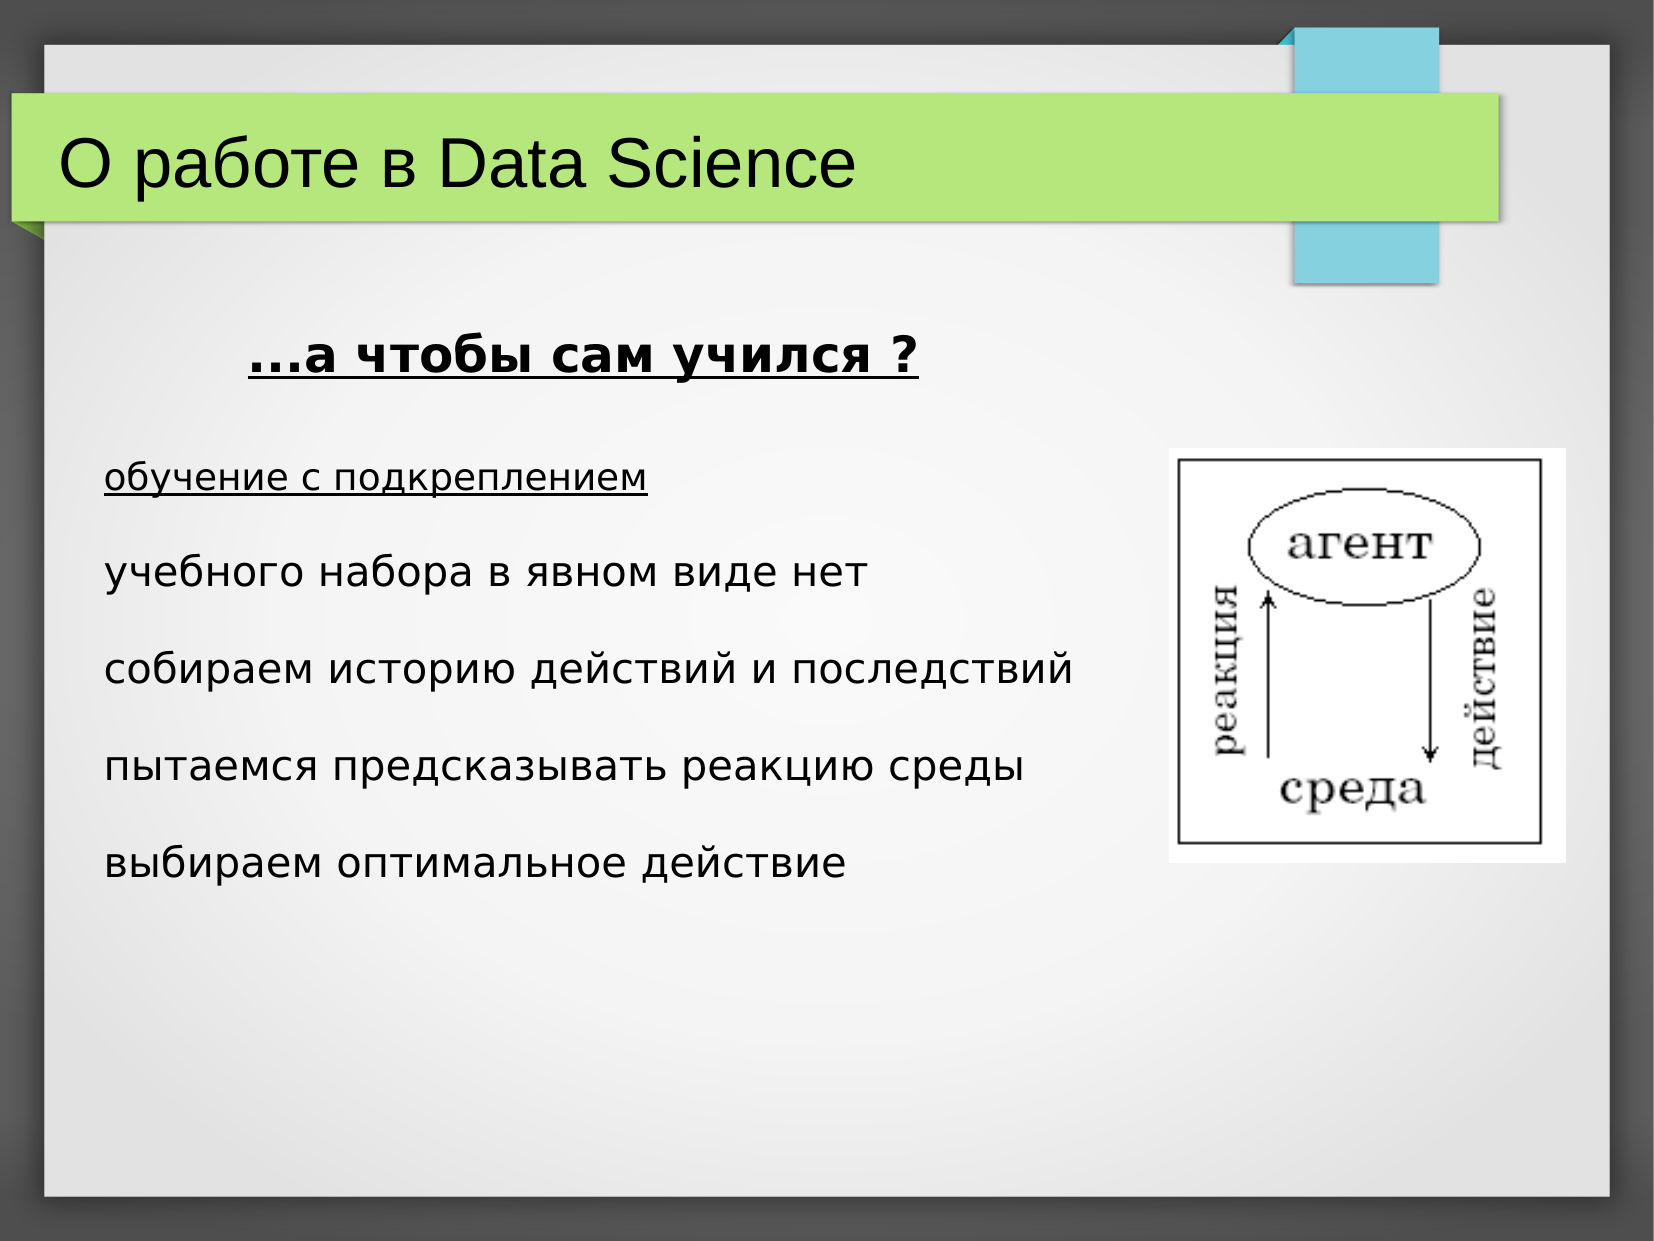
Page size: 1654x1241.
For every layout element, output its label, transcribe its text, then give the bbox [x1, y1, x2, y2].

title О работе в Data Science [59, 123, 1394, 203]
text_box ...а чтобы сам учился ? [232, 318, 1063, 393]
picture [0, 0, 1654, 1241]
text_box обучение с подкреплением учебного набора в явном виде нет собираем историю действий и последствий пытаемся предсказывать реакцию среды выбираем оптимальное действие [88, 448, 1170, 993]
